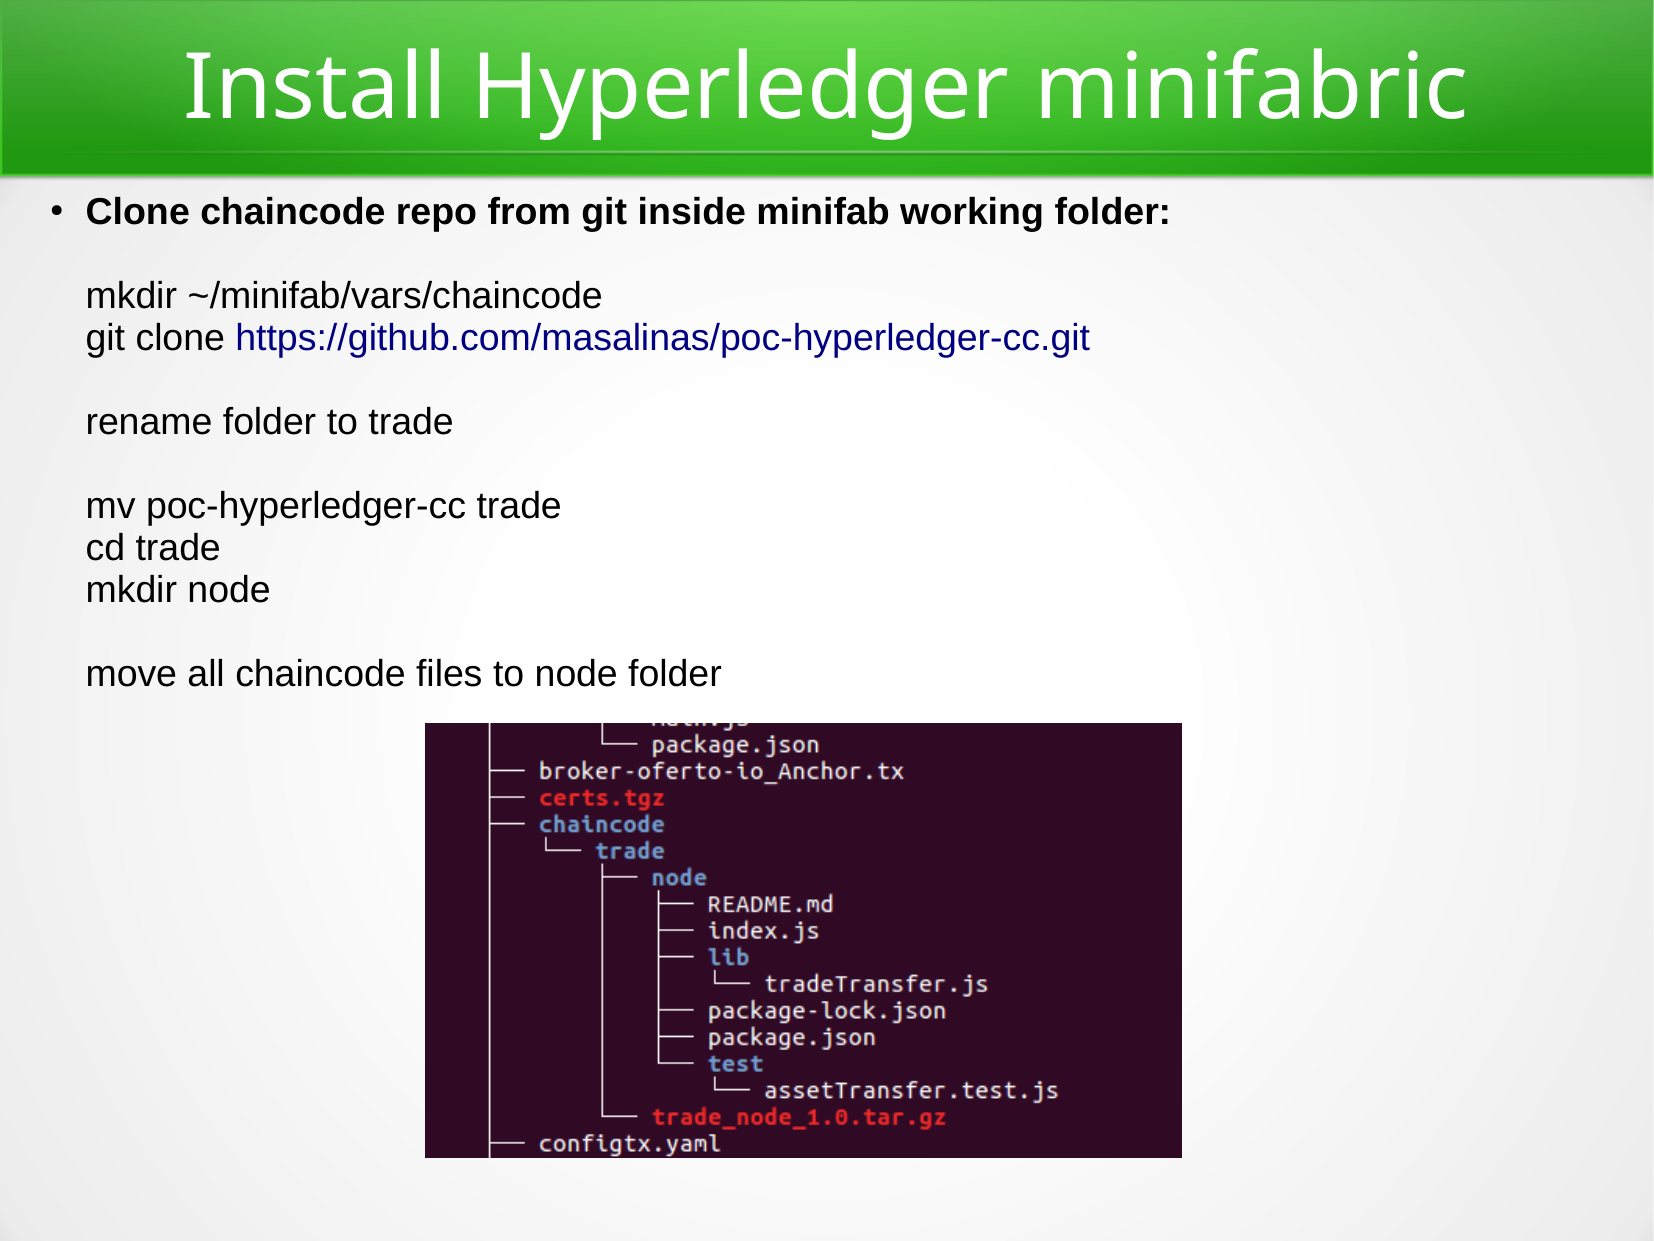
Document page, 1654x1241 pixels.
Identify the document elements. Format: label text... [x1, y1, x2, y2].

text_box Clone chaincode repo from git inside minifab working folder: mkdir ~/minifab/vars/chaincode git clone https://github.com/masalinas/poc-hyperledger-cc.git rename folder to trade mv poc-hyperledger-cc trade cd trade mkdir node move all chaincode files to node folder [35, 183, 1619, 702]
picture [0, 0, 1654, 1241]
title Install Hyperledger minifabric [82, 11, 1571, 154]
